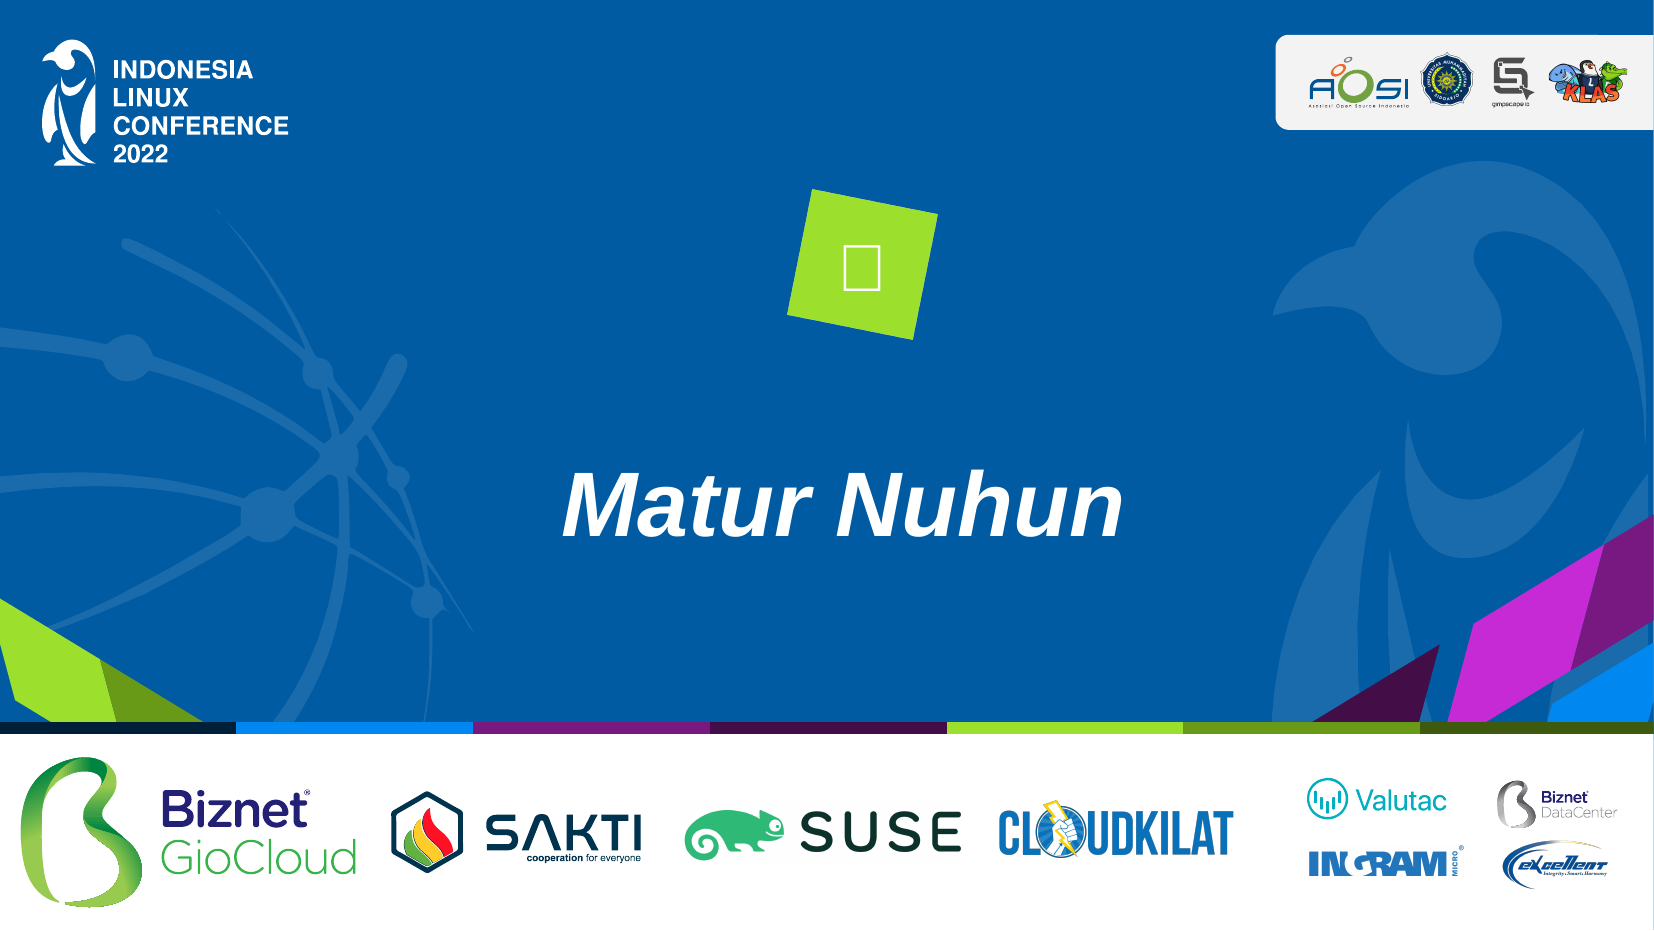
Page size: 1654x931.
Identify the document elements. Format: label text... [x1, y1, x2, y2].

picture [682, 799, 964, 865]
picture [999, 800, 1234, 858]
picture [586, 853, 591, 862]
picture [1420, 52, 1474, 106]
picture [619, 855, 635, 862]
picture [609, 855, 618, 862]
picture [1496, 840, 1619, 890]
picture [600, 855, 608, 862]
text_box 🙏 [787, 189, 938, 340]
picture [1548, 60, 1628, 103]
text_box Matur Nuhun [187, 378, 1501, 567]
picture [1309, 845, 1465, 877]
